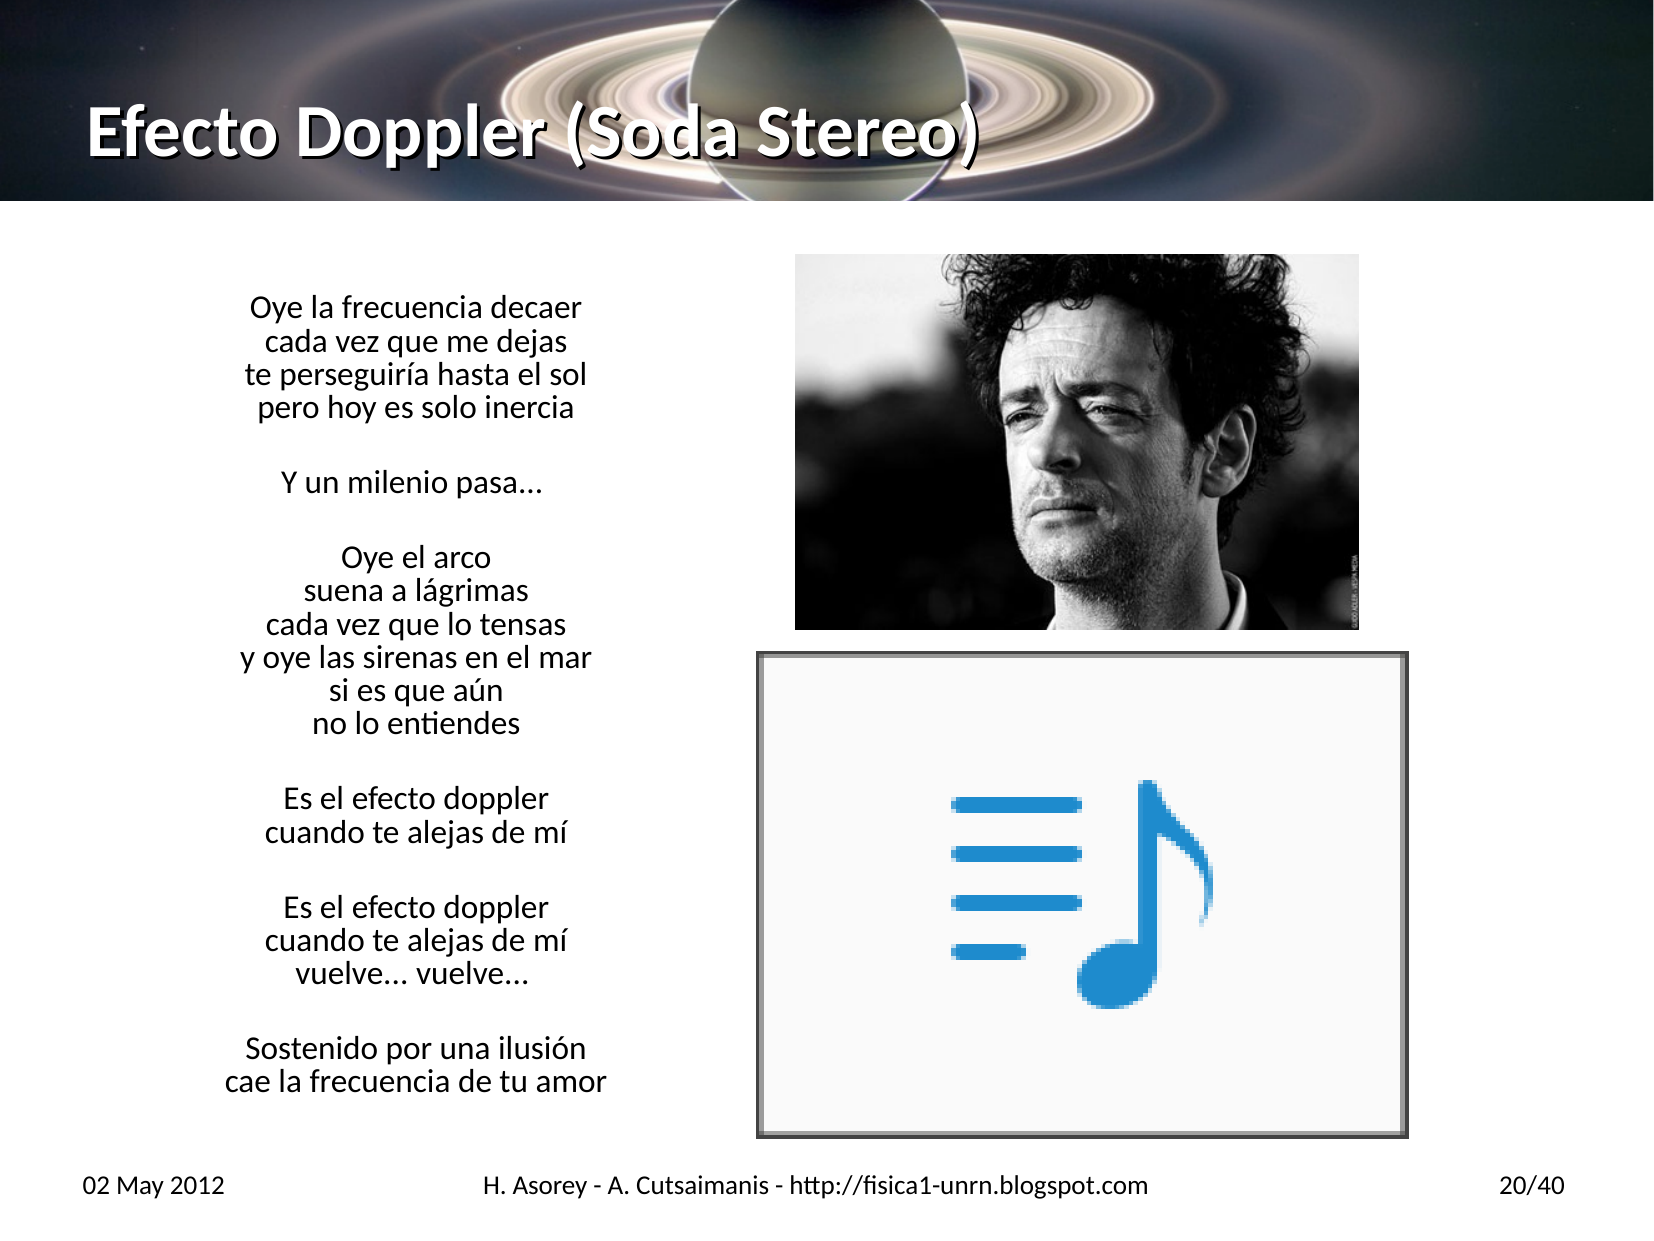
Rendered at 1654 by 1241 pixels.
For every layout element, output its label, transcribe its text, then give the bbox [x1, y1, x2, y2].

picture [795, 254, 1359, 631]
subtitle Oye la frecuencia decaer cada vez que me dejas te perseguiría hasta el sol pero hoy es solo inercia Y un milenio pasa... Oye el arco suena a lágrimas cada vez que lo tensas y oye las sirenas en el mar si es que aún no lo entiendes Es el efecto doppler cuando te alejas de mí Es el efecto doppler cuando te alejas de mí vuelve... vuelve... Sostenido por una ilusión cae la frecuencia de tu amor [82, 203, 751, 1192]
text_box [754, 649, 1411, 1141]
title Efecto Doppler (Soda Stereo) [86, 49, 1576, 226]
picture [0, 0, 1654, 201]
